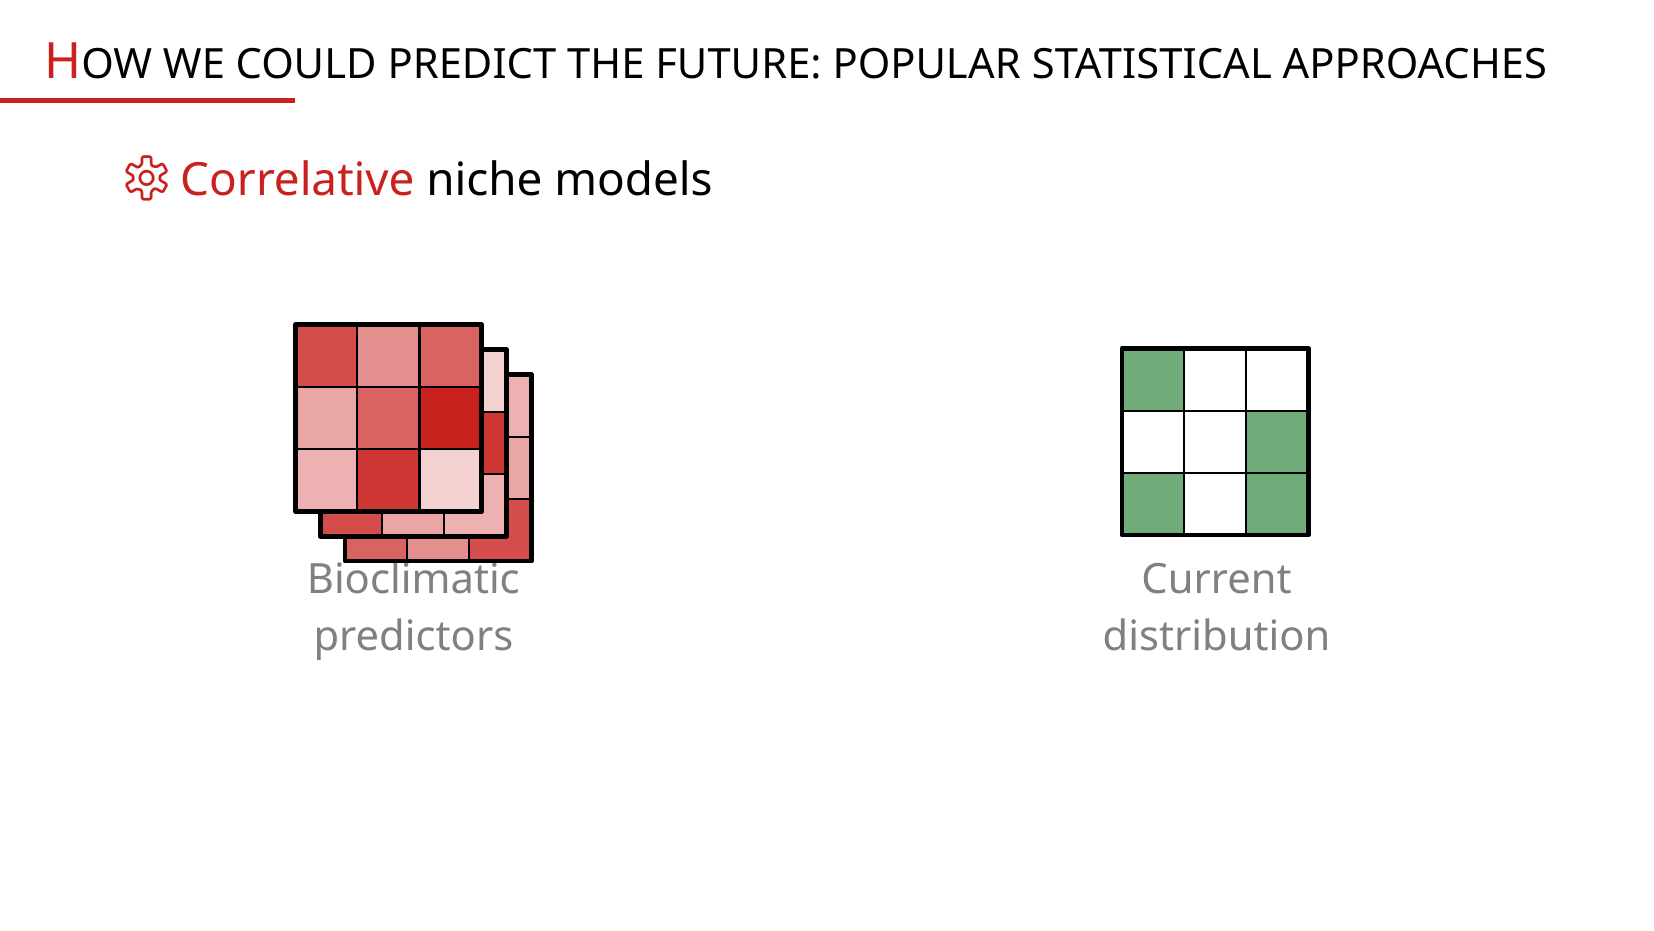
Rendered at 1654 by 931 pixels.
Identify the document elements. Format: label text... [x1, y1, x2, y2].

text_box [298, 327, 479, 509]
text_box [1124, 351, 1306, 533]
picture [111, 147, 182, 207]
text_box Bioclimatic predictors [218, 569, 609, 642]
text_box Correlative niche models [165, 118, 1625, 237]
text_box Current distribution [1021, 569, 1412, 642]
text_box [347, 377, 529, 559]
text_box HOW WE COULD PREDICT THE FUTURE: POPULAR STATISTICAL APPROACHES [29, 0, 1625, 119]
text_box [323, 352, 504, 534]
